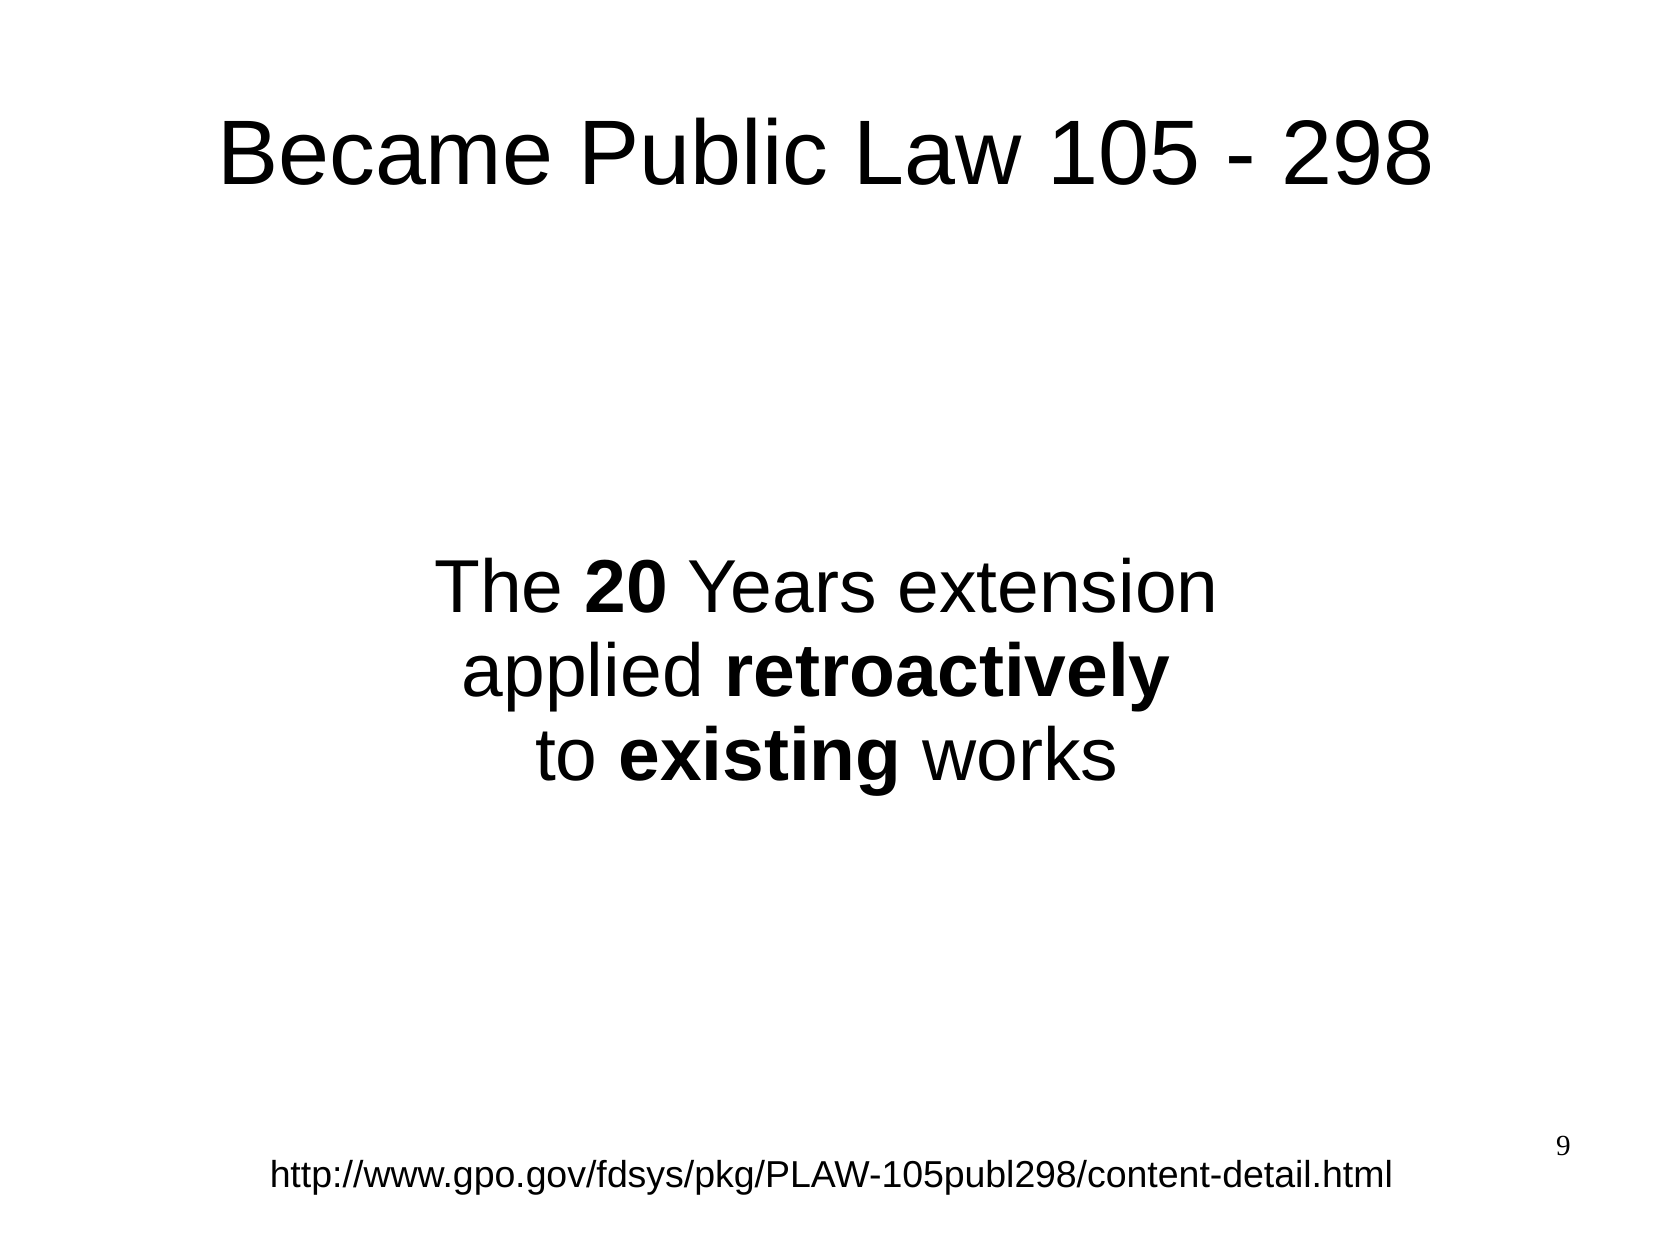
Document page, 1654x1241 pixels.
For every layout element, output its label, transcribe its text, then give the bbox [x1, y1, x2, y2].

title Became Public Law 105 - 298 [82, 56, 1571, 250]
list The 20 Years extension applied retroactively to existing works [82, 544, 1571, 929]
text_box http://www.gpo.gov/fdsys/pkg/PLAW-105publ298/content-detail.html [255, 1145, 1413, 1203]
